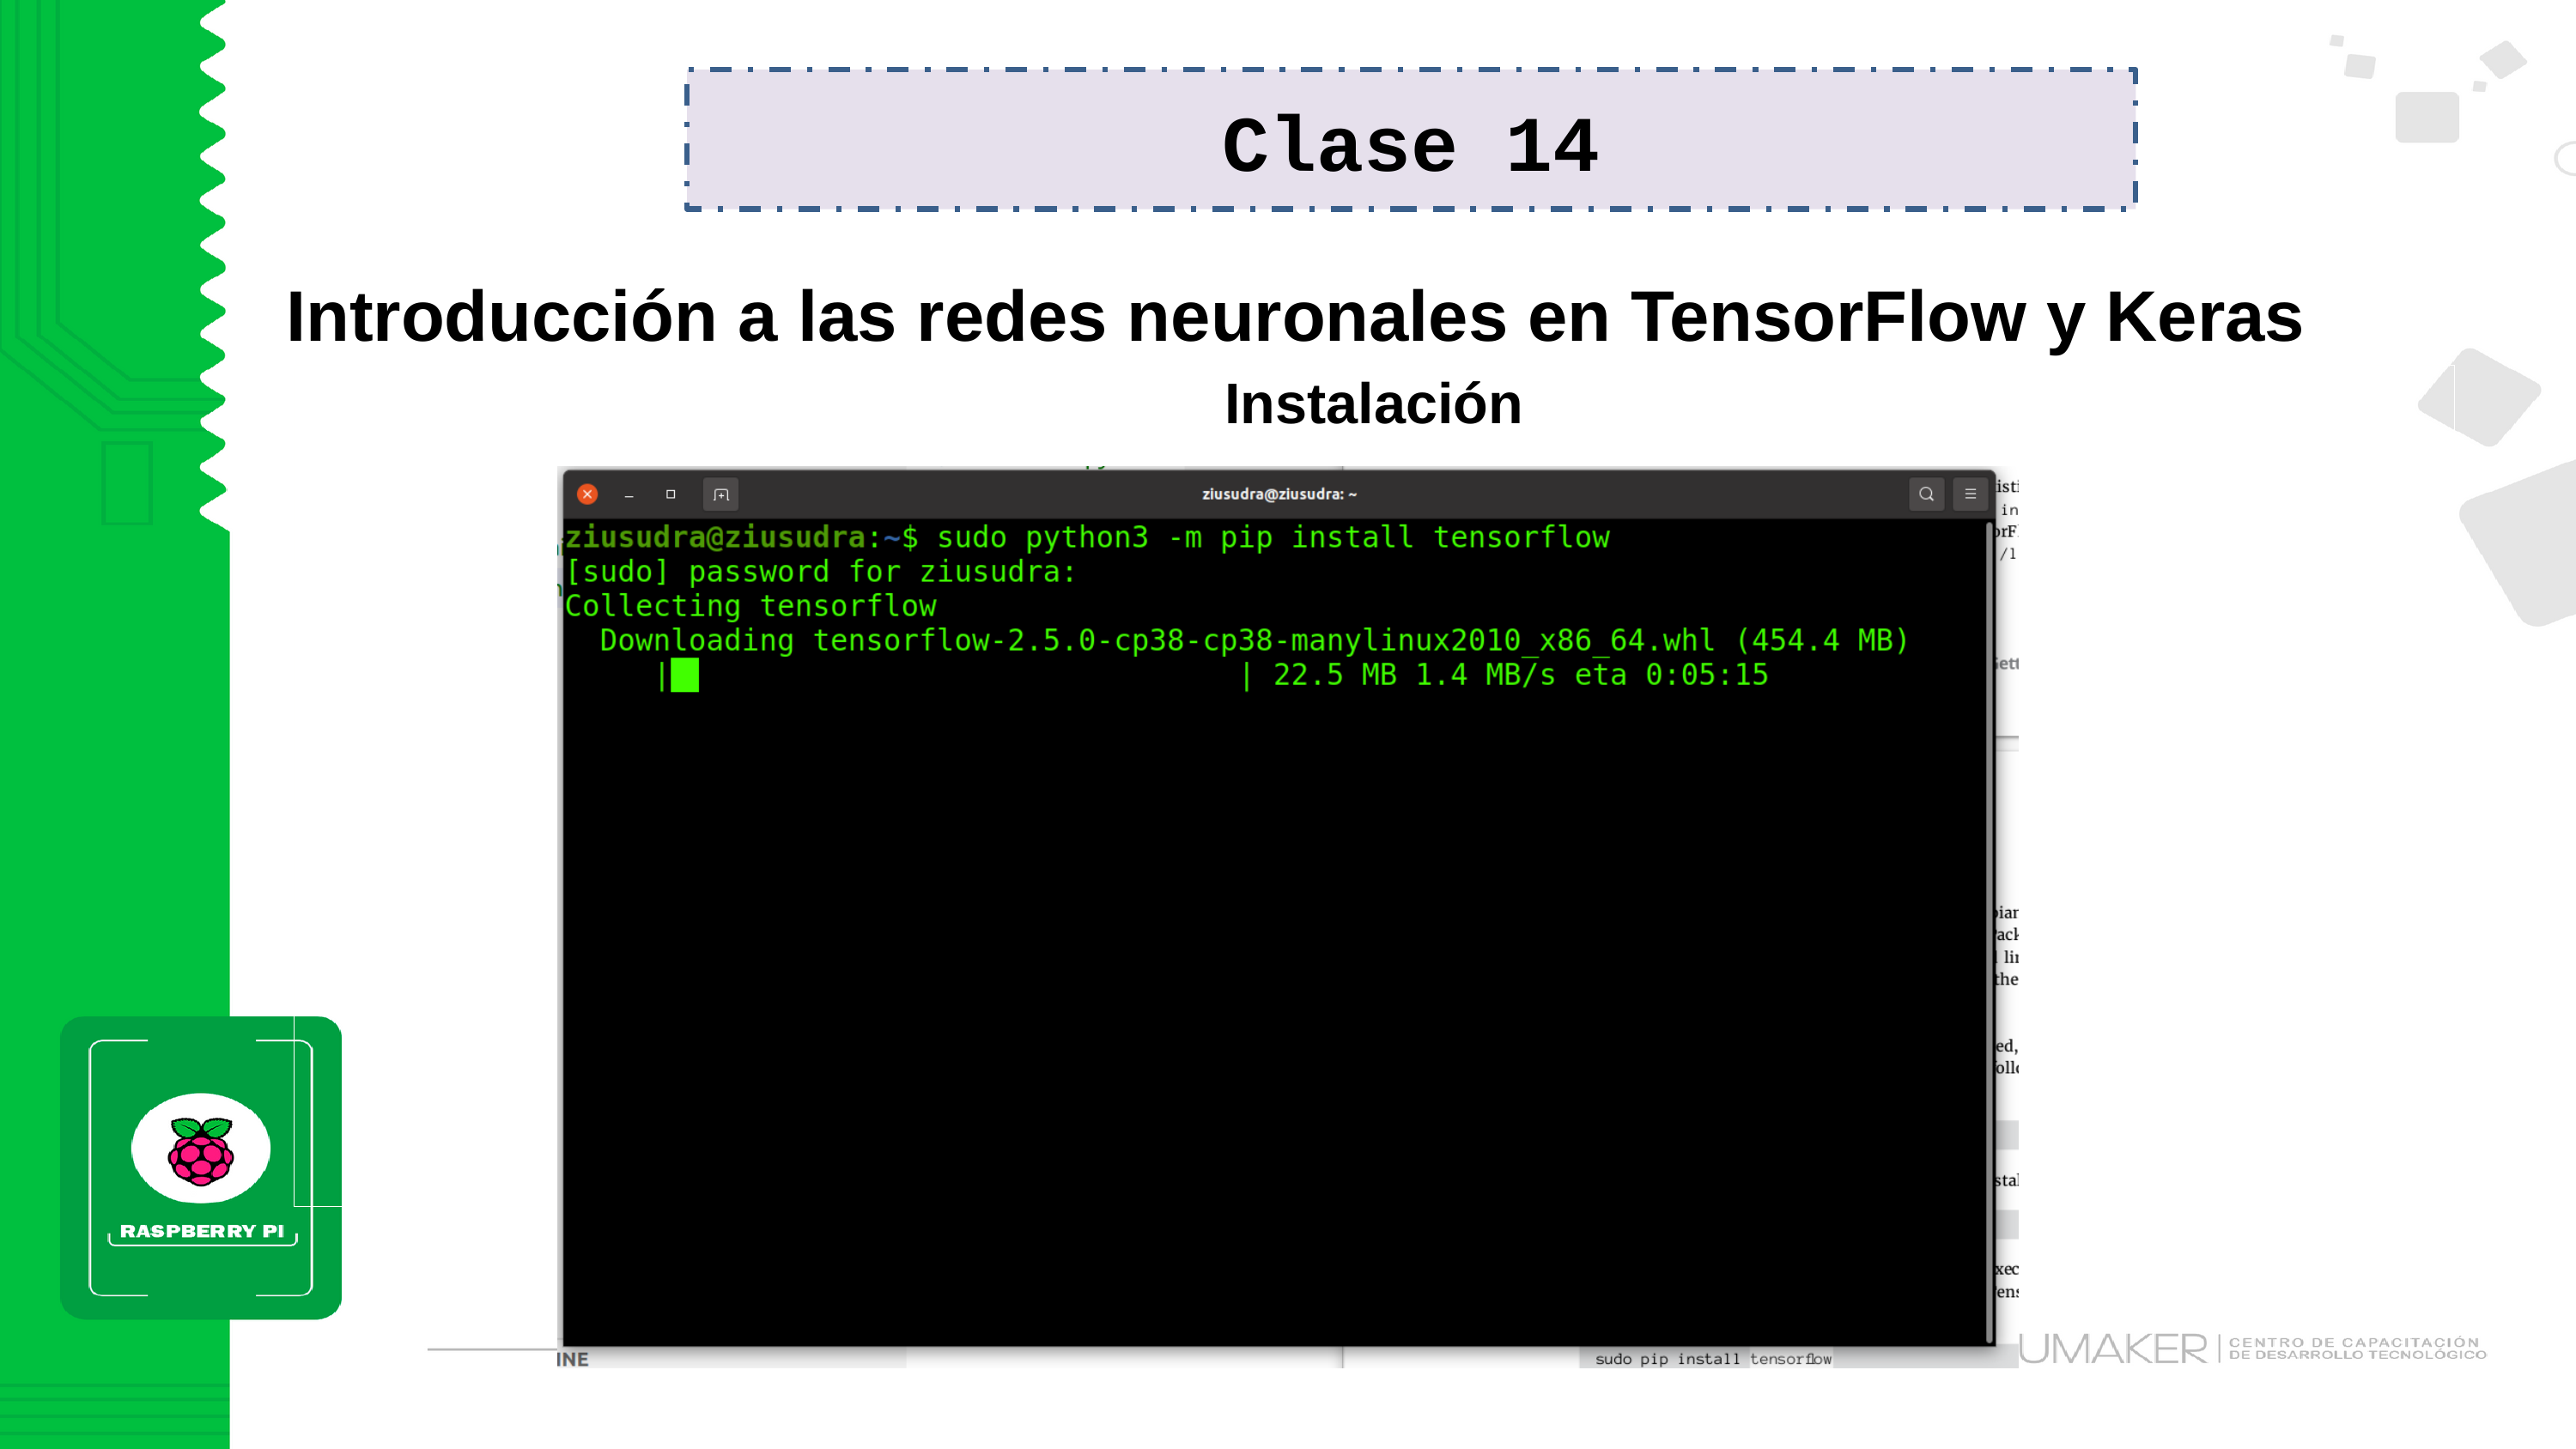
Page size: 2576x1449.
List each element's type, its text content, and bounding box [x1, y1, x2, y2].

text_box Clase 14 [687, 70, 2136, 209]
text_box Instalación [294, 365, 2455, 1207]
text_box Introducción a las redes neuronales en TensorFlow y Keras [229, 264, 2363, 416]
picture [0, 0, 2576, 1449]
